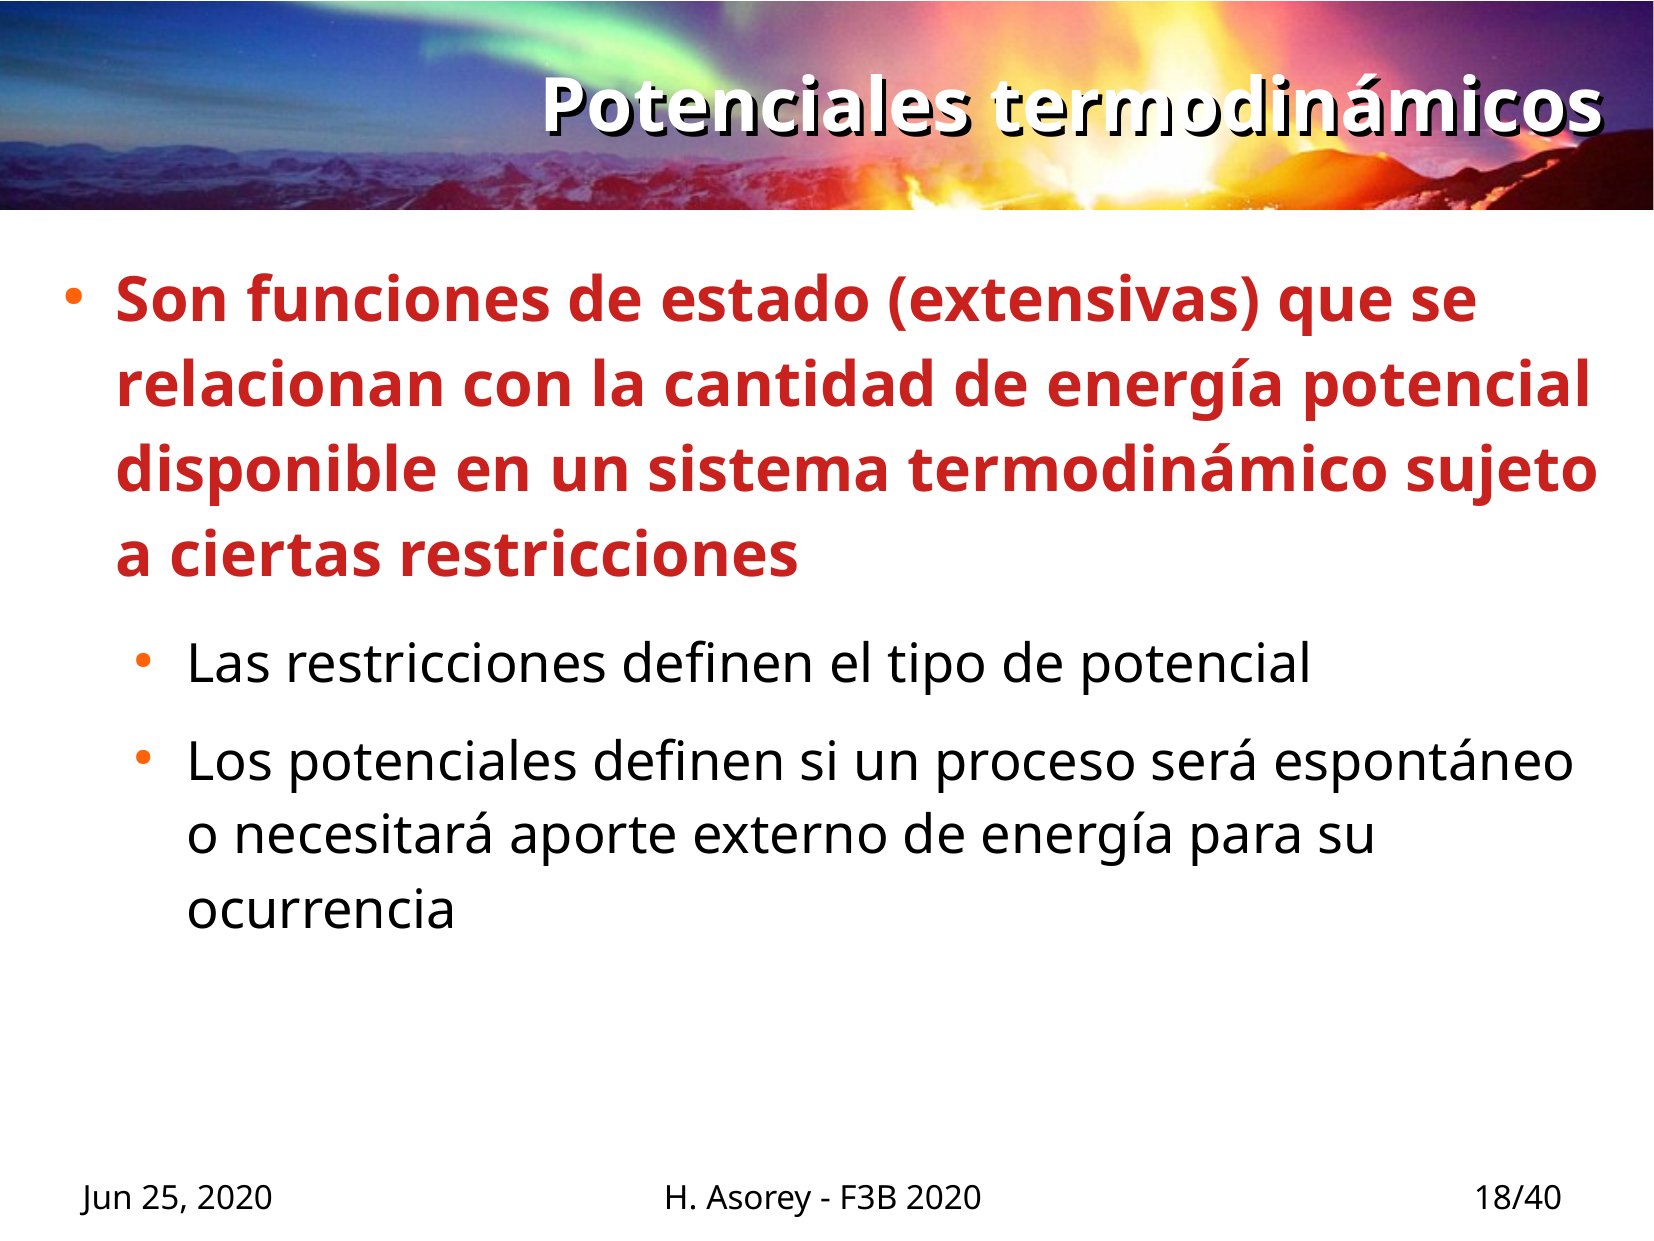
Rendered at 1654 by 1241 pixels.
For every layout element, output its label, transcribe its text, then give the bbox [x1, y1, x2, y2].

picture [0, 1, 1654, 210]
title Potenciales termodinámicos [45, 15, 1606, 191]
list Son funciones de estado (extensivas) que se relacionan con la cantidad de energía potencial disponible en un sistema termodinámico sujeto a ciertas restricciones Las restricciones definen el tipo de potencial Los potenciales definen si un proceso será espontáneo o necesitará aporte externo de energía para su ocurrencia [45, 255, 1606, 1156]
